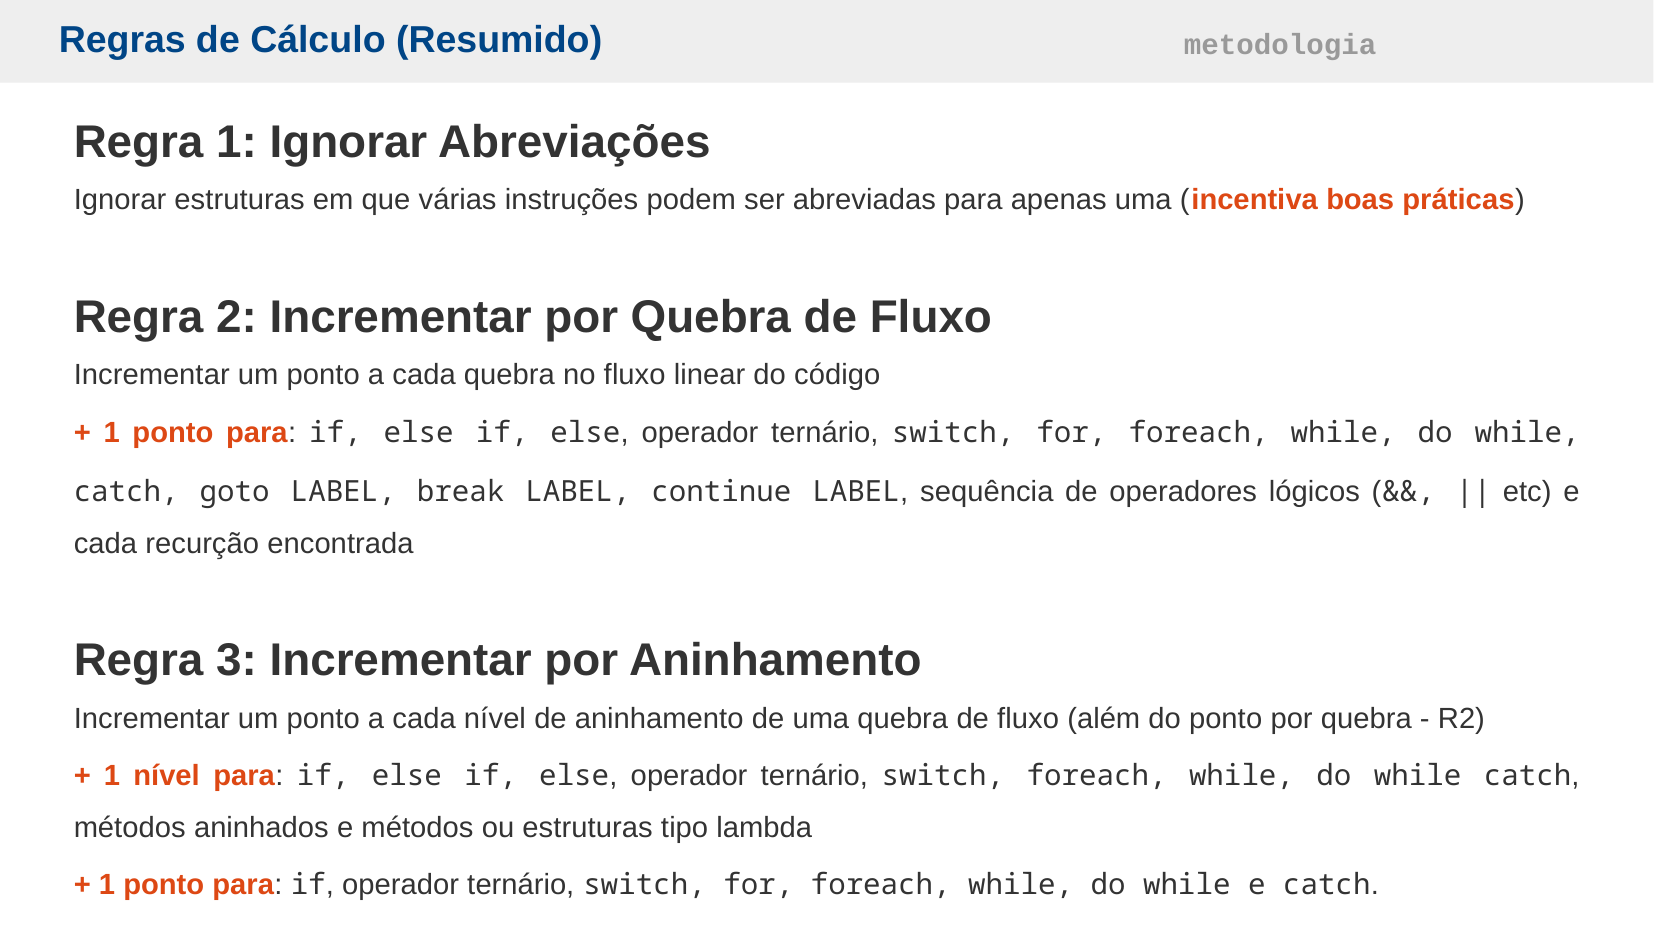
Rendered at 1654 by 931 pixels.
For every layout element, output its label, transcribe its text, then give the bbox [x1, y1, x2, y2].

text_box Regra 1: Ignorar Abreviações Ignorar estruturas em que várias instruções podem ser abreviadas para apenas uma (incentiva boas práticas) Regra 2: Incrementar por Quebra de Fluxo Incrementar um ponto a cada quebra no fluxo linear do código + 1 ponto para: if, else if, else, operador ternário, switch, for, foreach, while, do while, catch, goto LABEL, break LABEL, continue LABEL, sequência de operadores lógicos (&&, || etc) e cada recurção encontrada Regra 3: Incrementar por Aninhamento Incrementar um ponto a cada nível de aninhamento de uma quebra de fluxo (além do ponto por quebra - R2) + 1 nível para: if, else if, else, operador ternário, switch, foreach, while, do while catch, métodos aninhados e métodos ou estruturas tipo lambda + 1 ponto para: if, operador ternário, switch, for, foreach, while, do while e catch. [59, 82, 1595, 905]
text_box metodologia [1169, 23, 1644, 71]
text_box [0, 0, 1654, 83]
title Regras de Cálculo (Resumido) [59, 14, 1182, 66]
